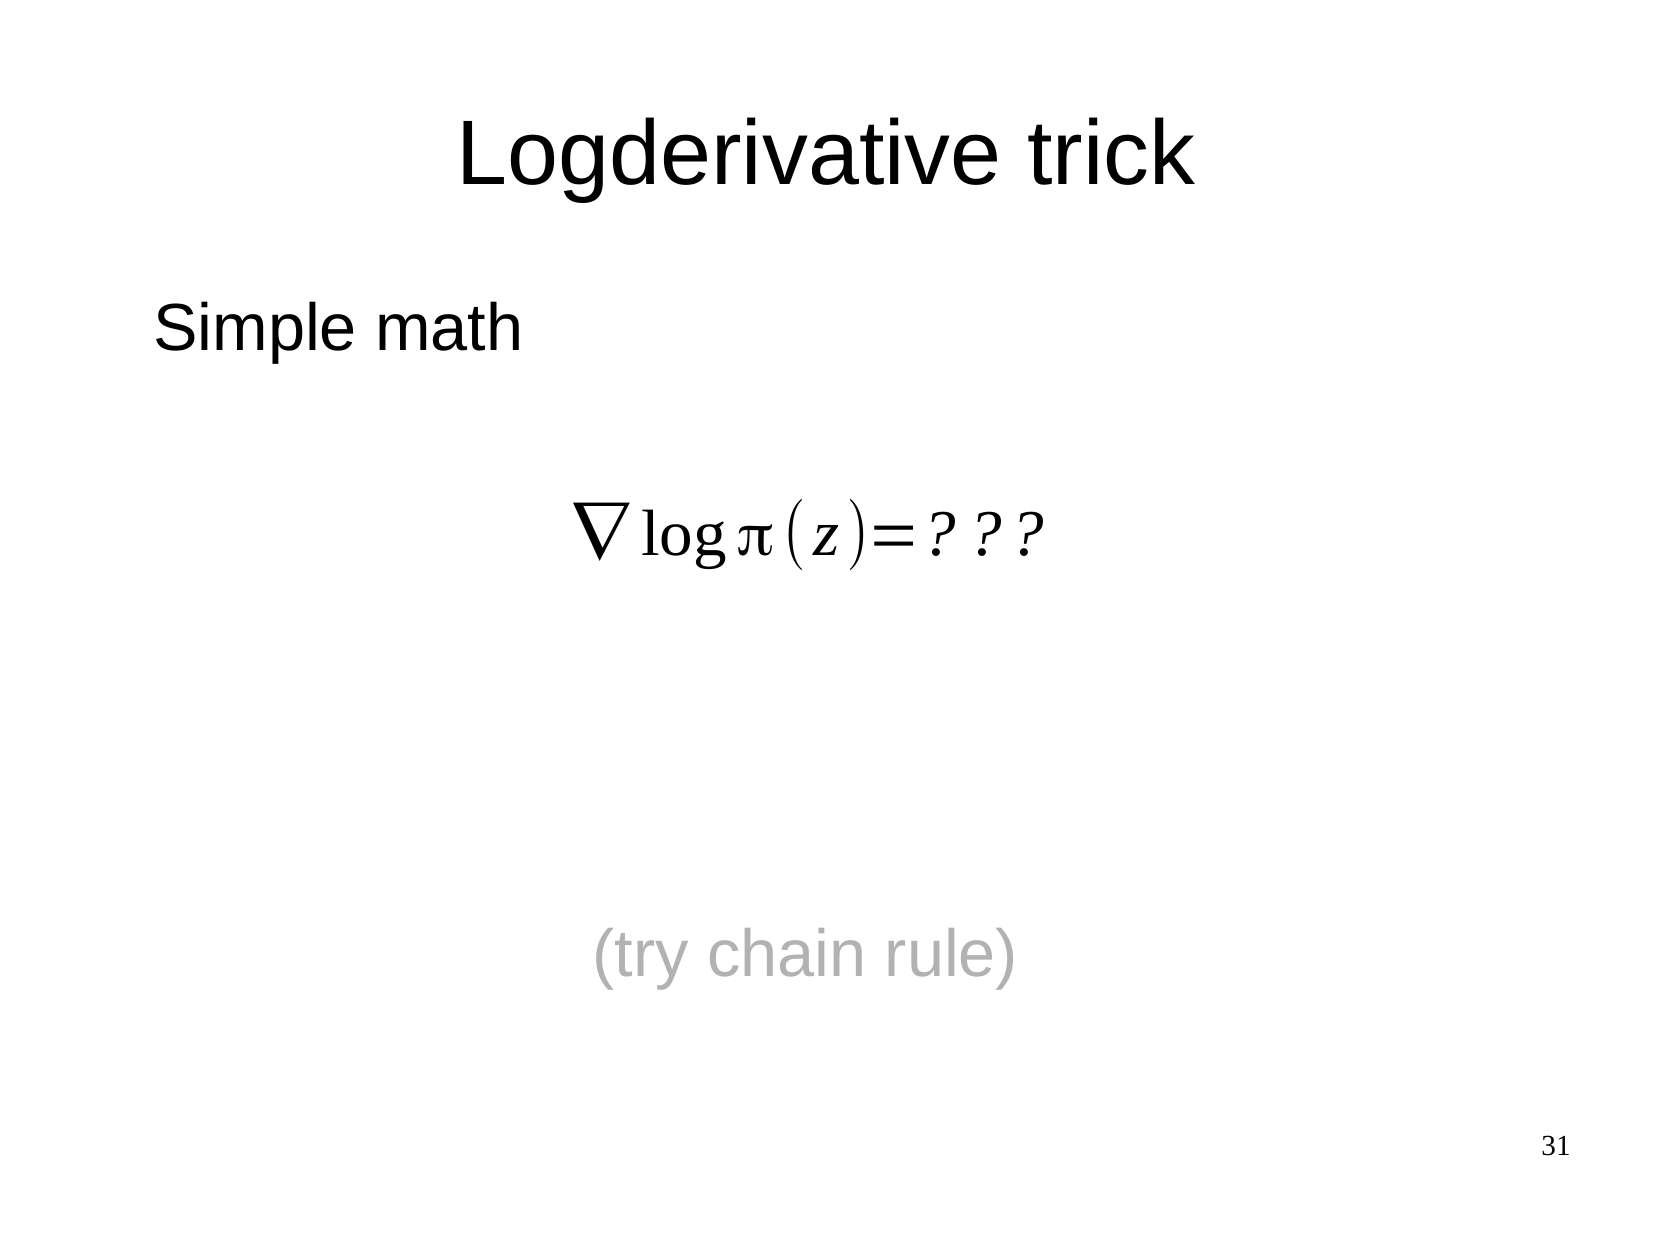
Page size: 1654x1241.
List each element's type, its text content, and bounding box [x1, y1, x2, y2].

chart [553, 494, 1064, 573]
title Logderivative trick [82, 49, 1571, 257]
list Simple math (try chain rule) [82, 290, 1654, 1241]
